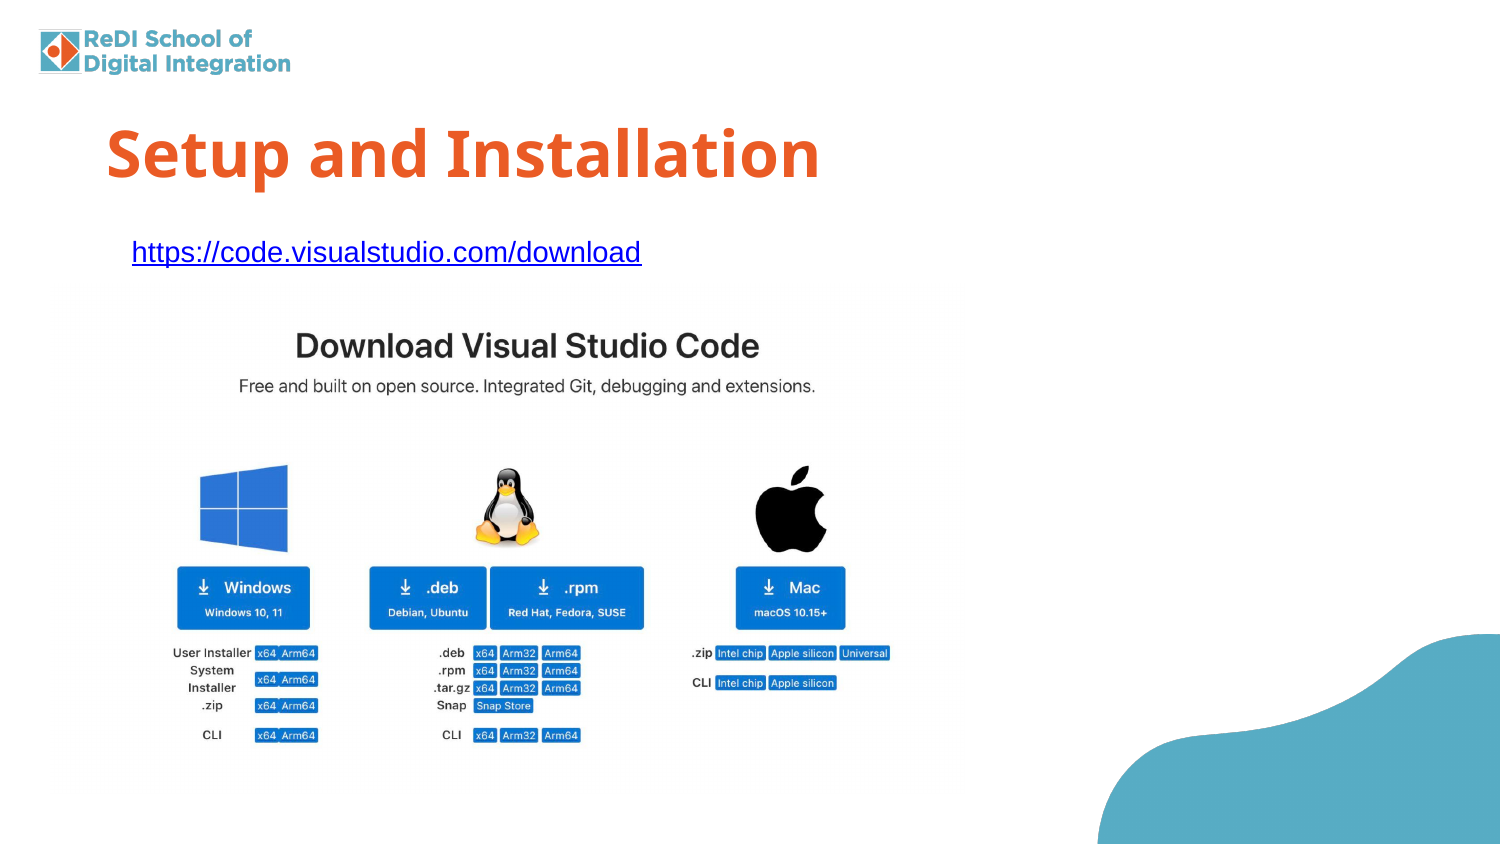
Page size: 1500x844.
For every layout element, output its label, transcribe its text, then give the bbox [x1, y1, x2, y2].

picture [50, 283, 965, 794]
text_box https://code.visualstudio.com/download [116, 218, 1185, 284]
picture [38, 27, 291, 75]
text_box Setup and Installation [91, 112, 1395, 205]
picture [1097, 634, 1500, 844]
